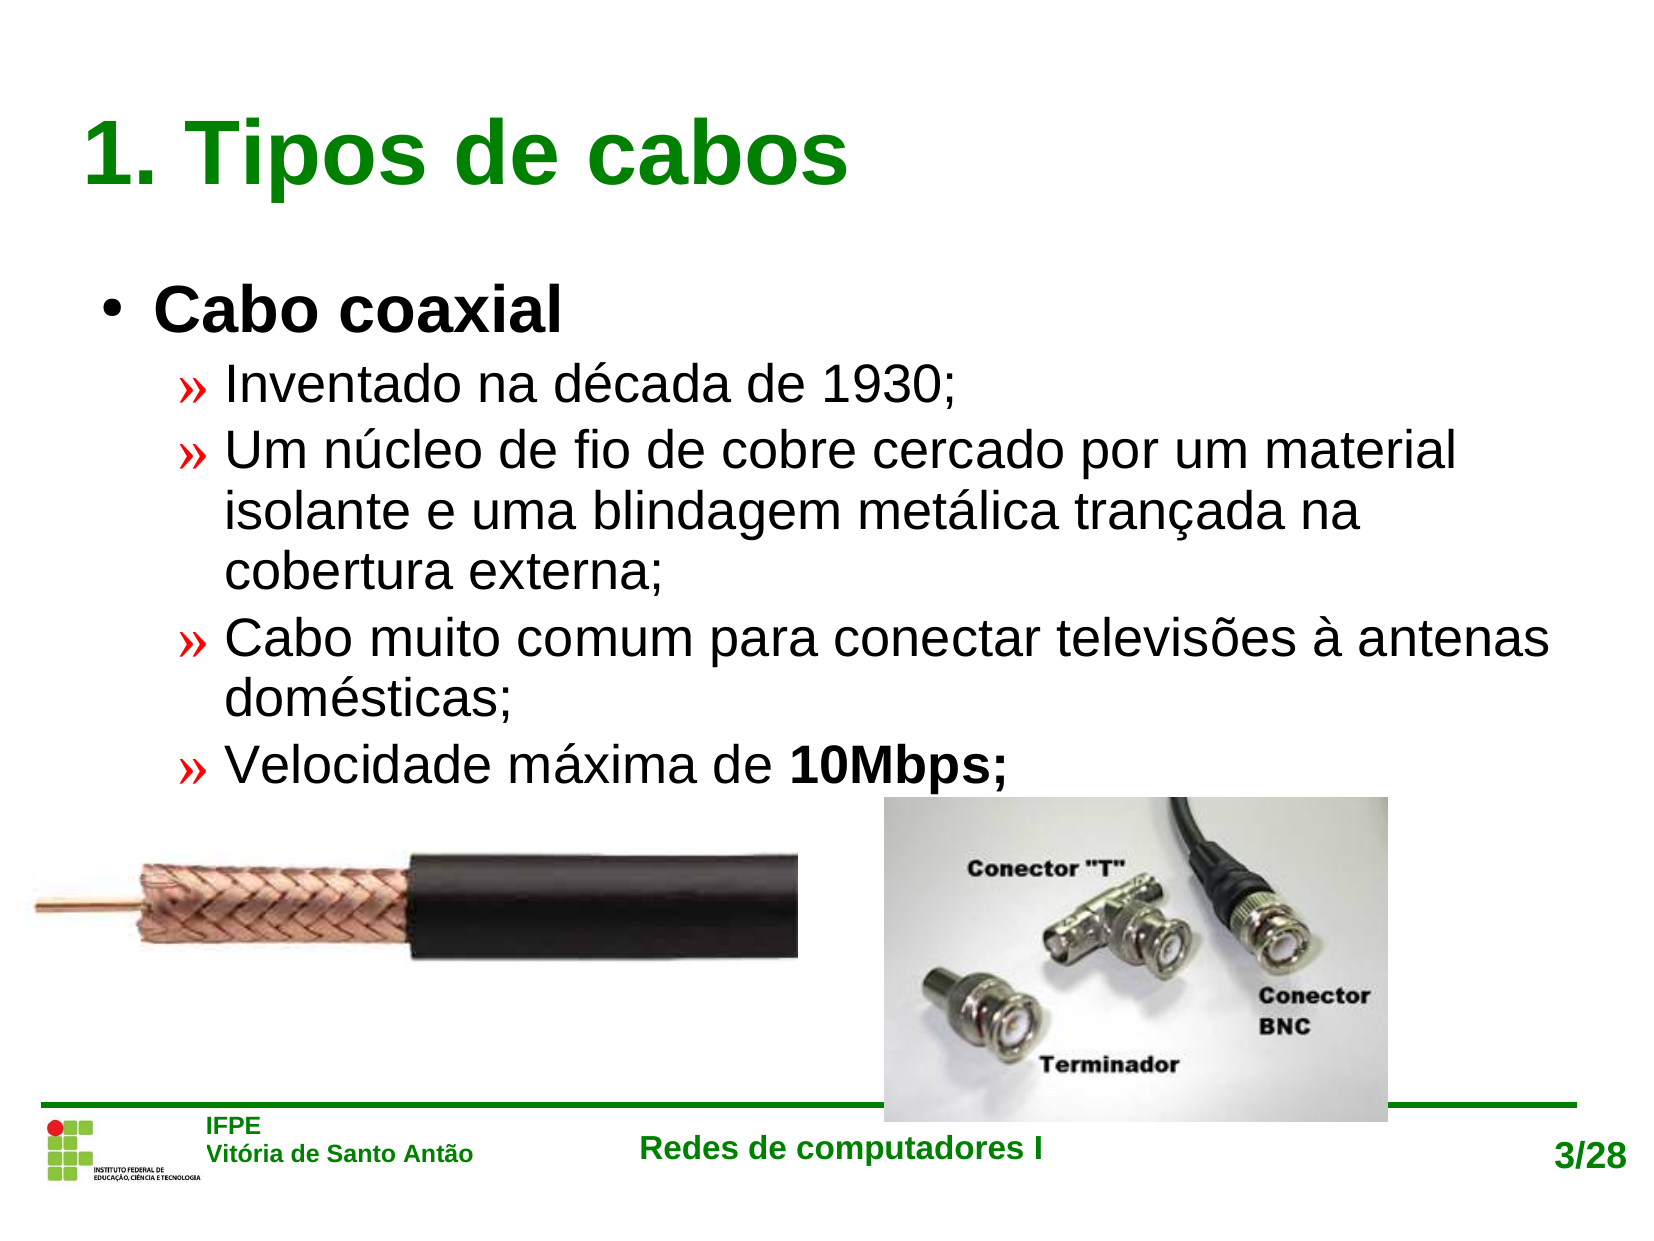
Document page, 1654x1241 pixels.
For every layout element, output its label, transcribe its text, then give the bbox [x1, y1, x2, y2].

picture [16, 726, 798, 1093]
picture [39, 1111, 207, 1191]
list Cabo coaxial Inventado na década de 1930; Um núcleo de fio de cobre cercado por um material isolante e uma blindagem metálica trançada na cobertura externa; Cabo muito comum para conectar televisões à antenas domésticas; Velocidade máxima de 10Mbps; [82, 272, 1571, 1091]
picture [884, 797, 1388, 1123]
title 1. Tipos de cabos [82, 49, 1571, 257]
